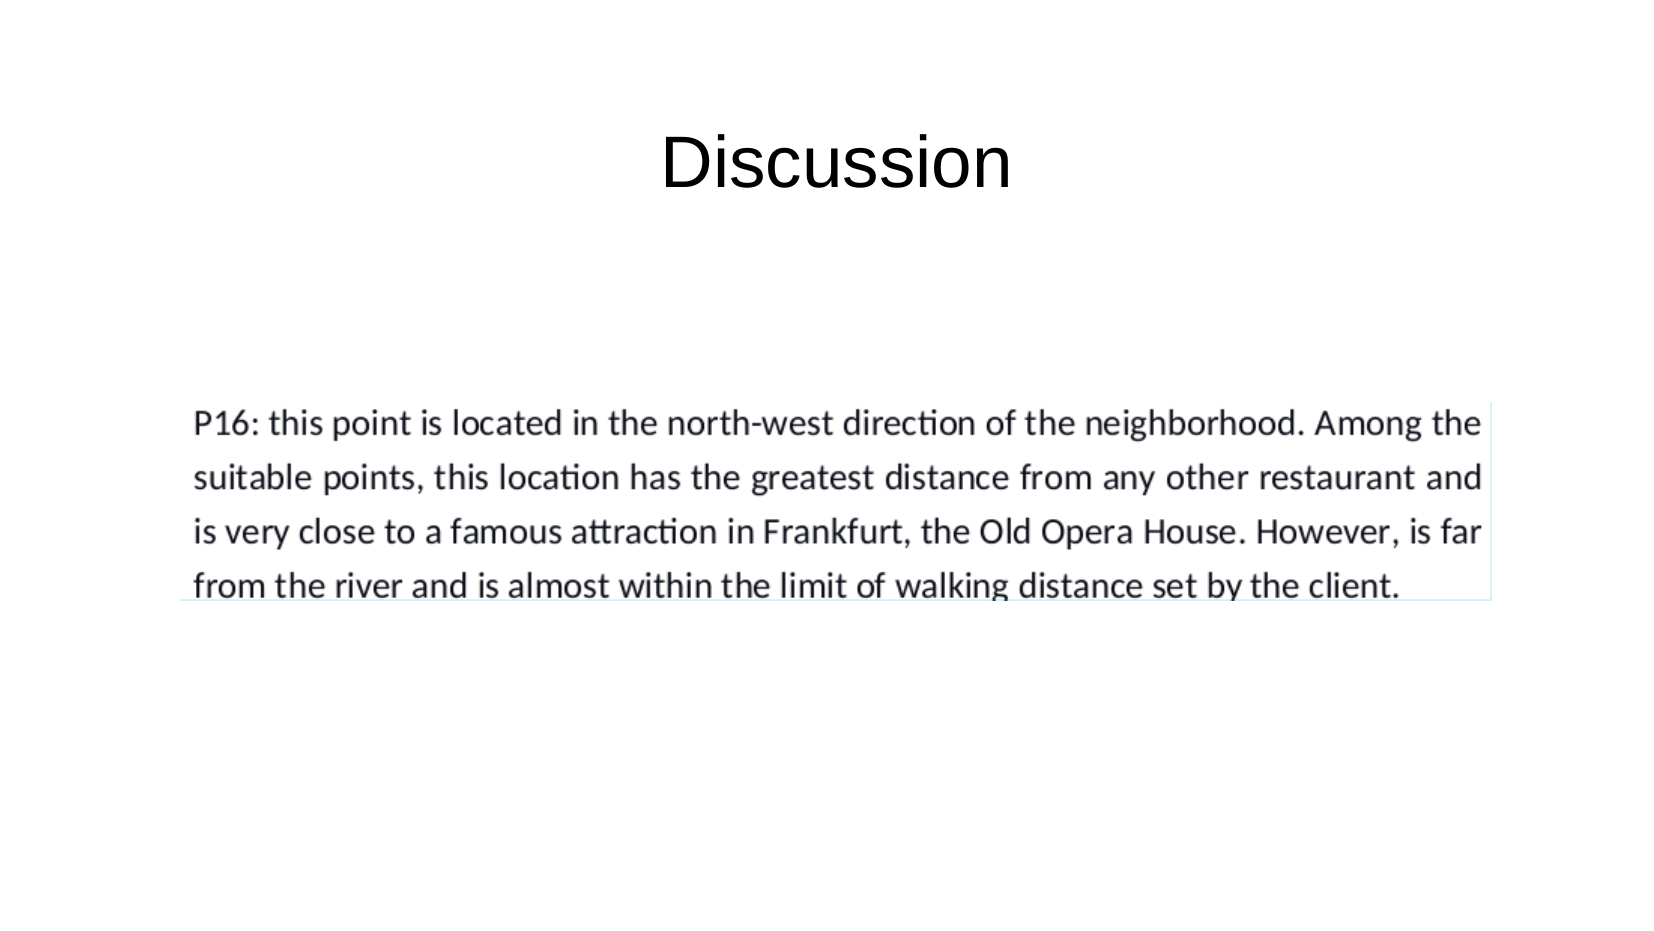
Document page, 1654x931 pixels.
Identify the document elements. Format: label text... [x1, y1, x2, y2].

title Discussion [26, 8, 1647, 316]
picture [180, 402, 1492, 601]
